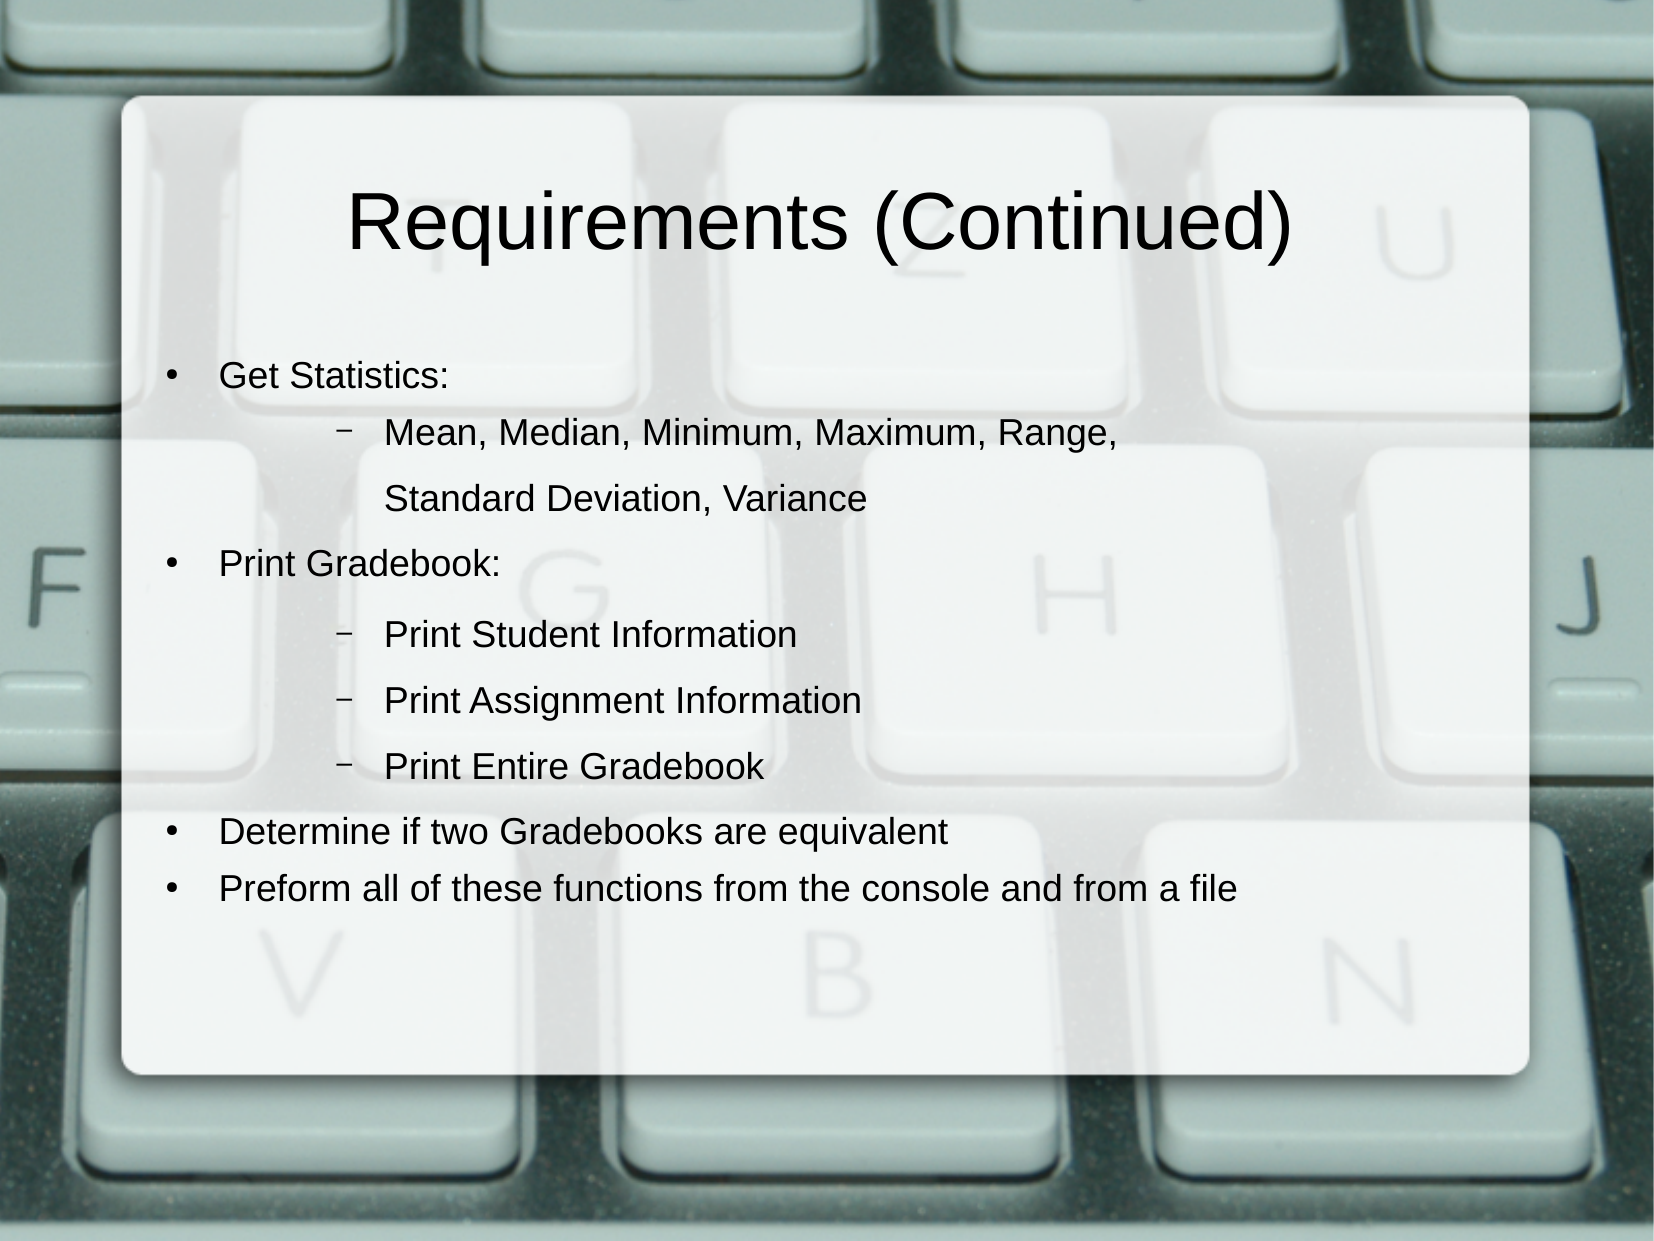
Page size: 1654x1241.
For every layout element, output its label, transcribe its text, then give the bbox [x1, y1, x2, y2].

list Get Statistics: Mean, Median, Minimum, Maximum, Range, Standard Deviation, Variance Print Gradebook: Print Student Information Print Assignment Information Print Entire Gradebook Determine if two Gradebooks are equivalent Preform all of these functions from the console and from a file [147, 354, 1506, 1074]
picture [0, 0, 1654, 1241]
title Requirements (Continued) [135, 117, 1506, 325]
